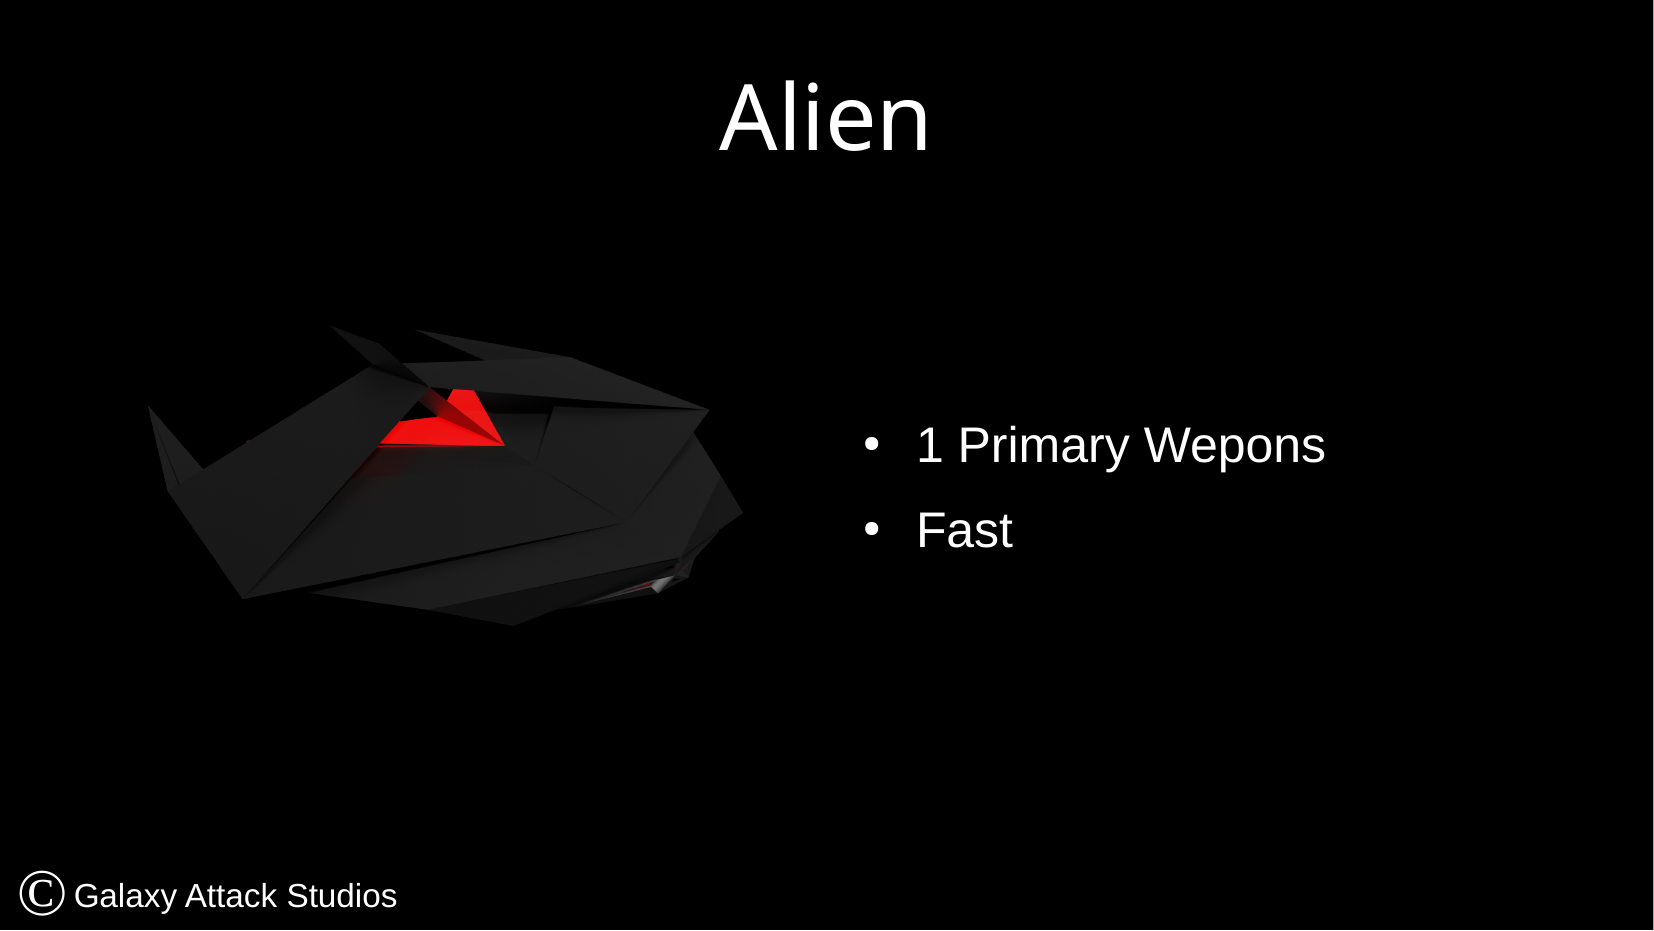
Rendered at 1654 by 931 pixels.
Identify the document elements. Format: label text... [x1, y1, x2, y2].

list 1 Primary Wepons Fast [845, 217, 1572, 758]
picture [82, 283, 809, 692]
title Alien [82, 37, 1571, 193]
